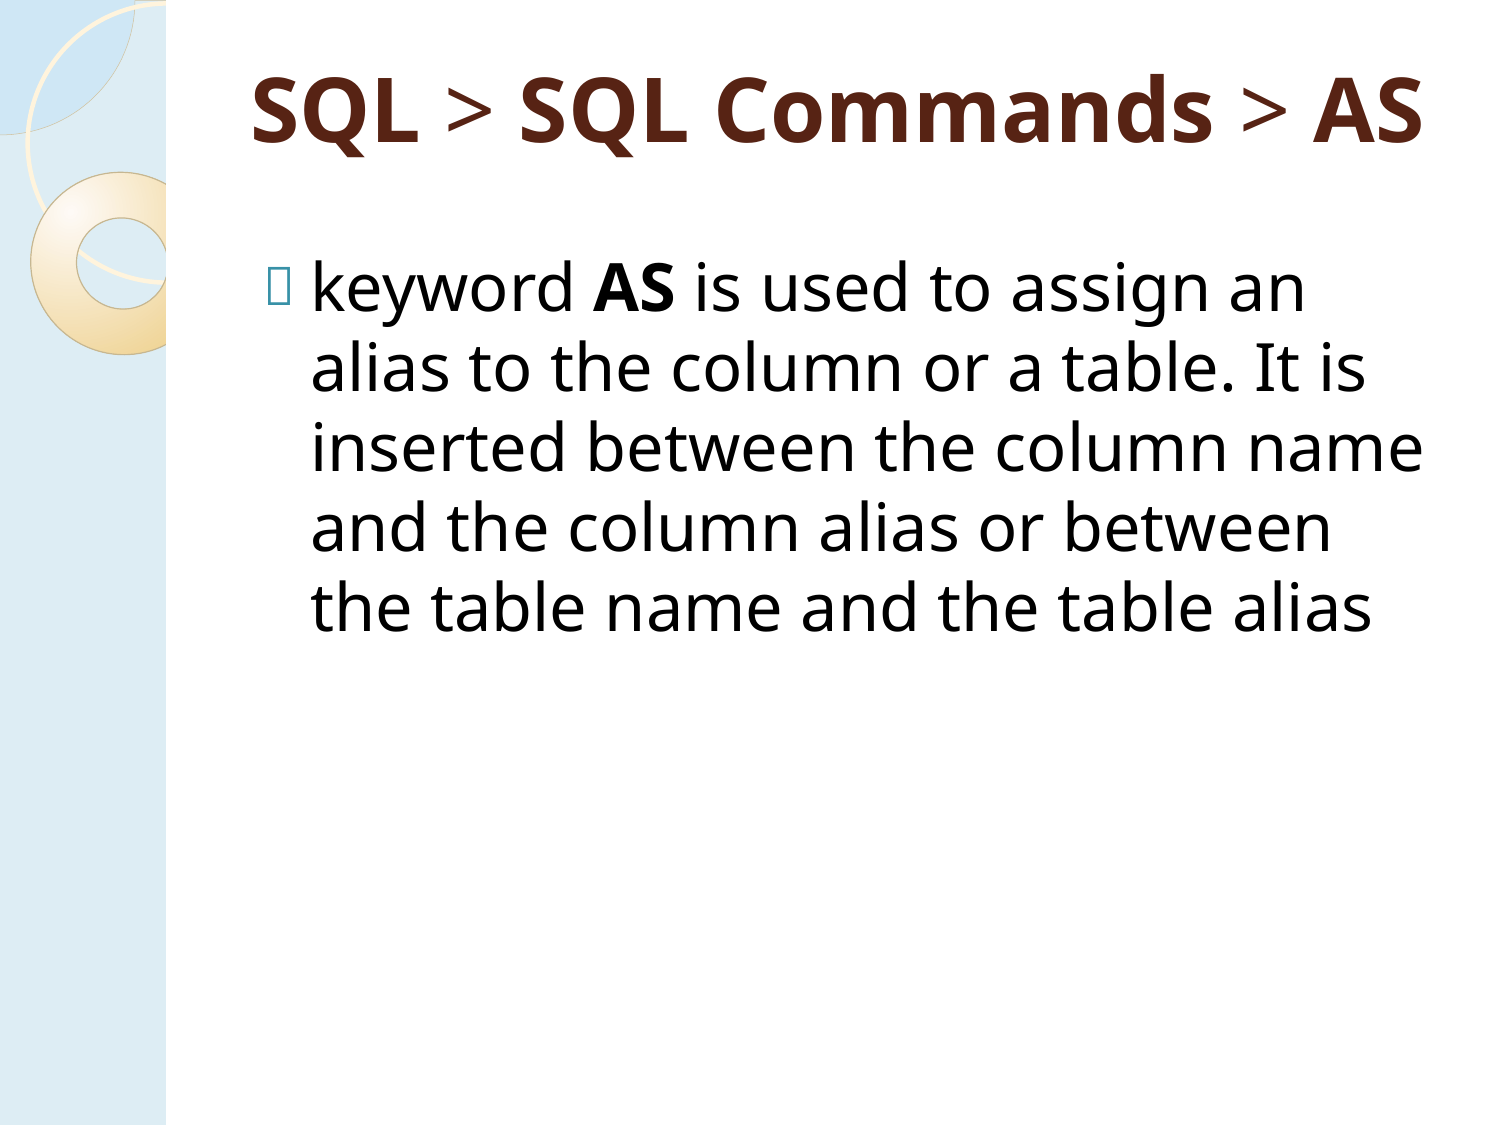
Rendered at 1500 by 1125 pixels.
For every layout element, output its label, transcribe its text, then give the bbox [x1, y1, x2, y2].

list keyword AS is used to assign an alias to the column or a table. It is inserted between the column name and the column alias or between the table name and the table alias [235, 237, 1466, 1025]
title SQL > SQL Commands > AS [235, 45, 1466, 233]
